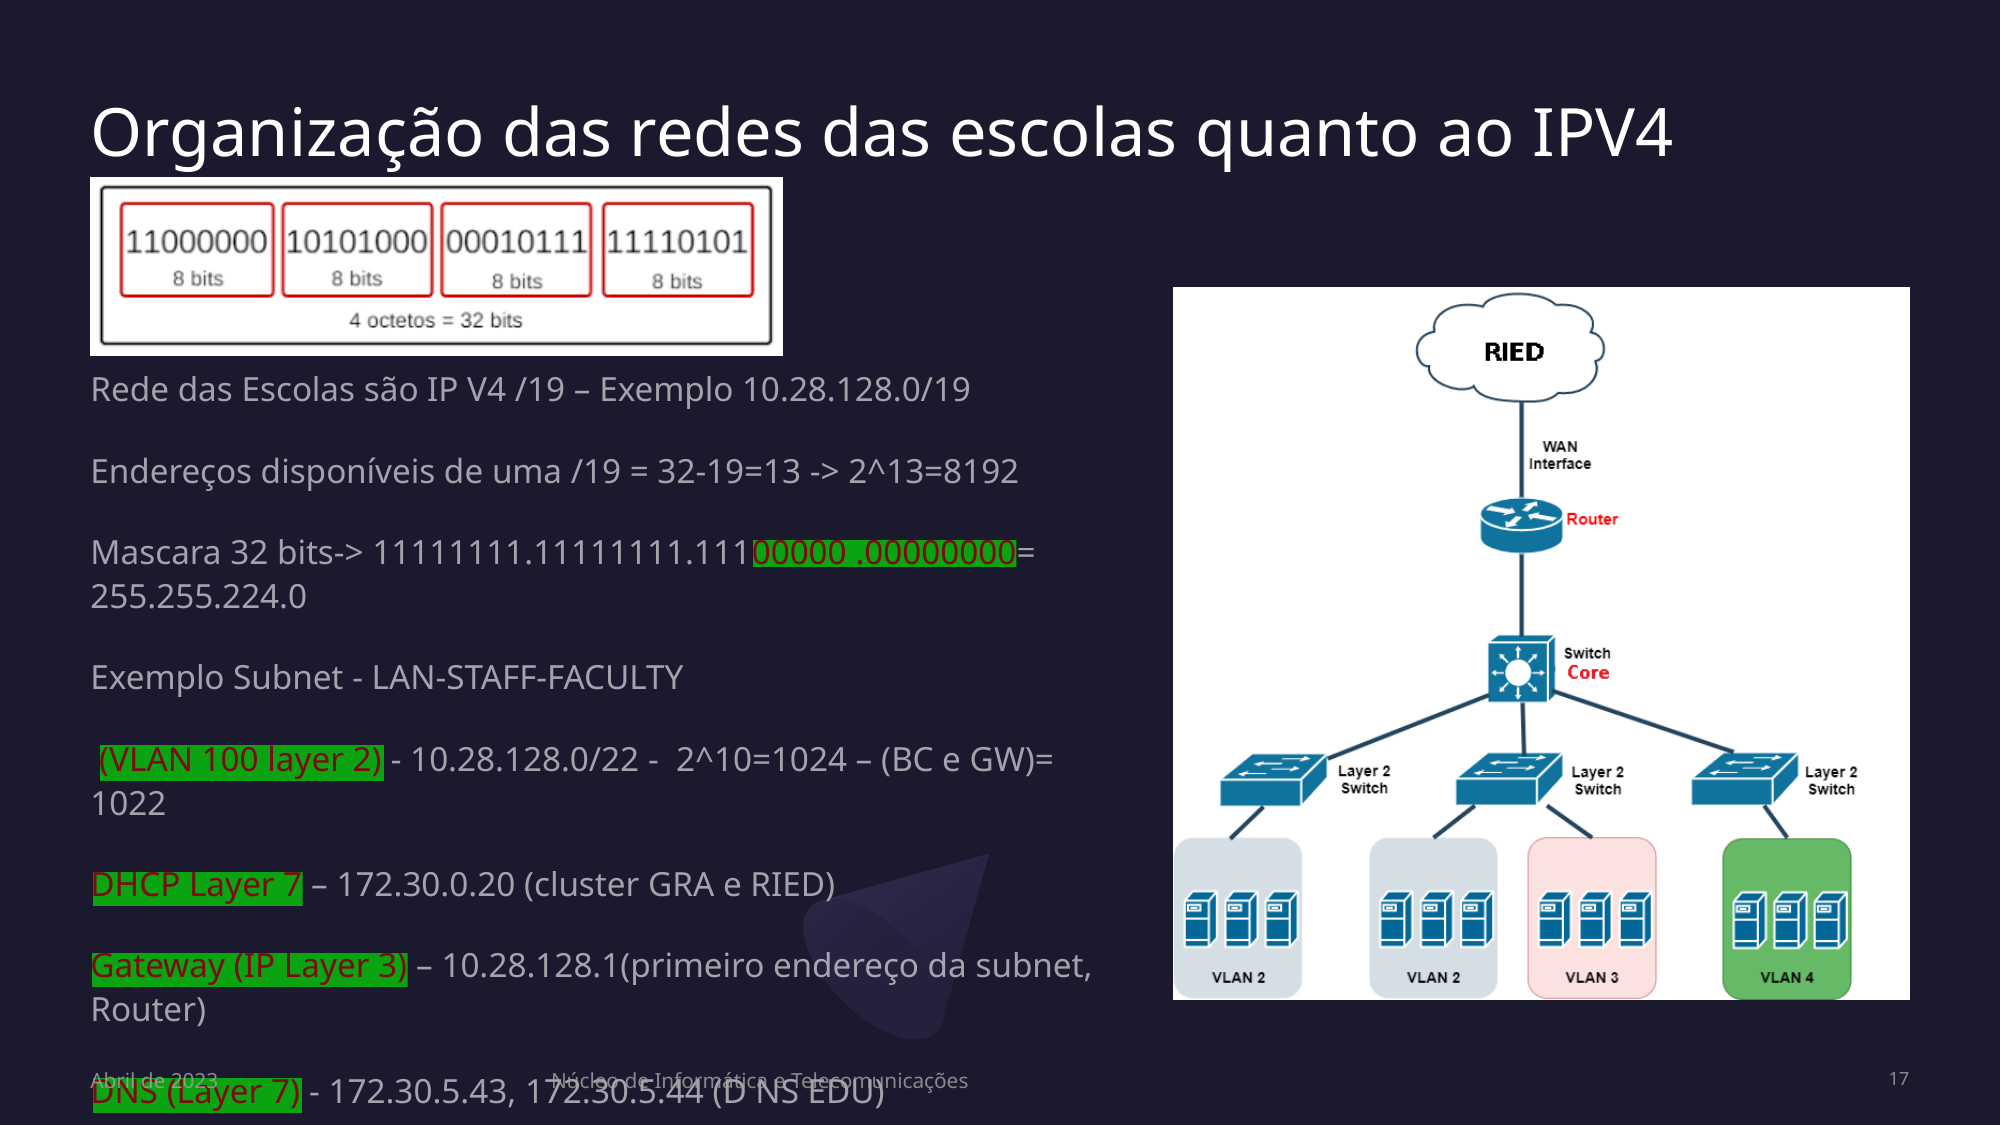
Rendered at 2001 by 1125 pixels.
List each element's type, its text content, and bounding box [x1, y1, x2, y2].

footer Núcleo de Informática e Telecomunicações [551, 1067, 1598, 1093]
picture [1173, 287, 1910, 1000]
title Organização das redes das escolas quanto ao IPV4 [90, 90, 1910, 252]
slide_number Abril de 2023 [90, 1067, 522, 1093]
slide_number <número> [1632, 1067, 1910, 1093]
picture [90, 177, 783, 356]
list Rede das Escolas são IP V4 /19 – Exemplo 10.28.128.0/19 Endereços disponíveis de uma /19 = 32-19=13 -> 2^13=8192 Mascara 32 bits-> 11111111.11111111.11100000 .00000000= 255.255.224.0 Exemplo Subnet - LAN-STAFF-FACULTY (VLAN 100 layer 2) - 10.28.128.0/22 - 2^10=1024 – (BC e GW)= 1022 DHCP Layer 7 – 172.30.0.20 (cluster GRA e RIED) Gateway (IP Layer 3) – 10.28.128.1(primeiro endereço da subnet, Router) DNS (Layer 7) - 172.30.5.43, 172.30.5.44 (D NS EDU) [90, 287, 1137, 1000]
